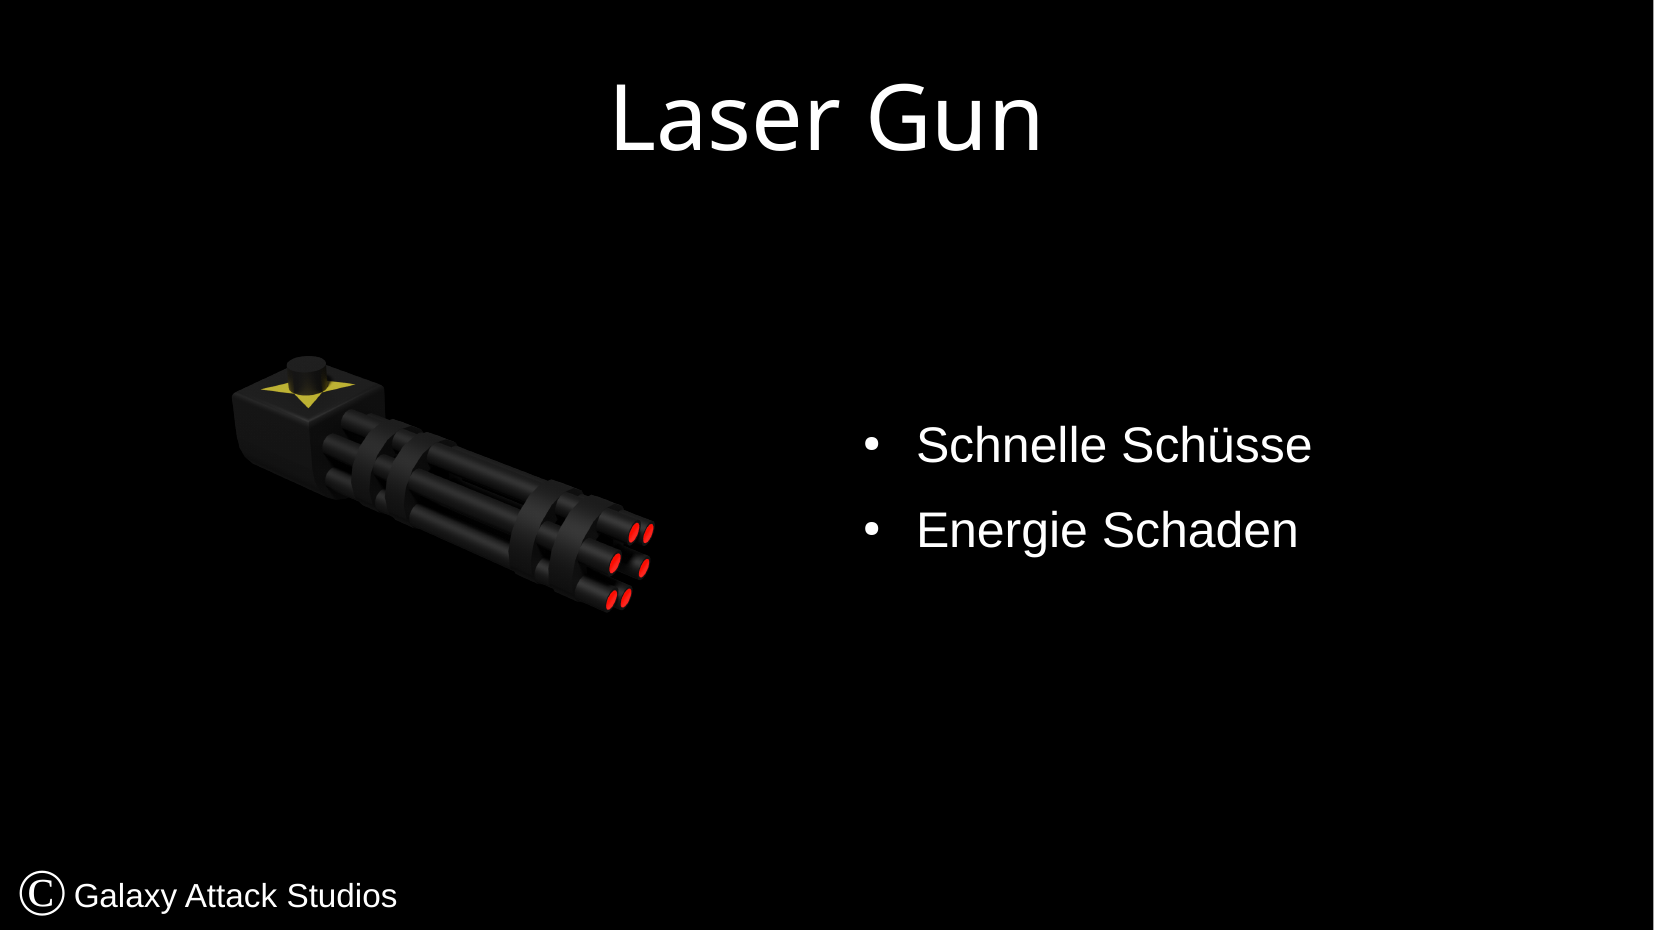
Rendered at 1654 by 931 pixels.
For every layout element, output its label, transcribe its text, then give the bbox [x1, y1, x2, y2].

list Schnelle Schüsse Energie Schaden [845, 217, 1572, 758]
title Laser Gun [82, 37, 1571, 193]
picture [82, 283, 809, 692]
